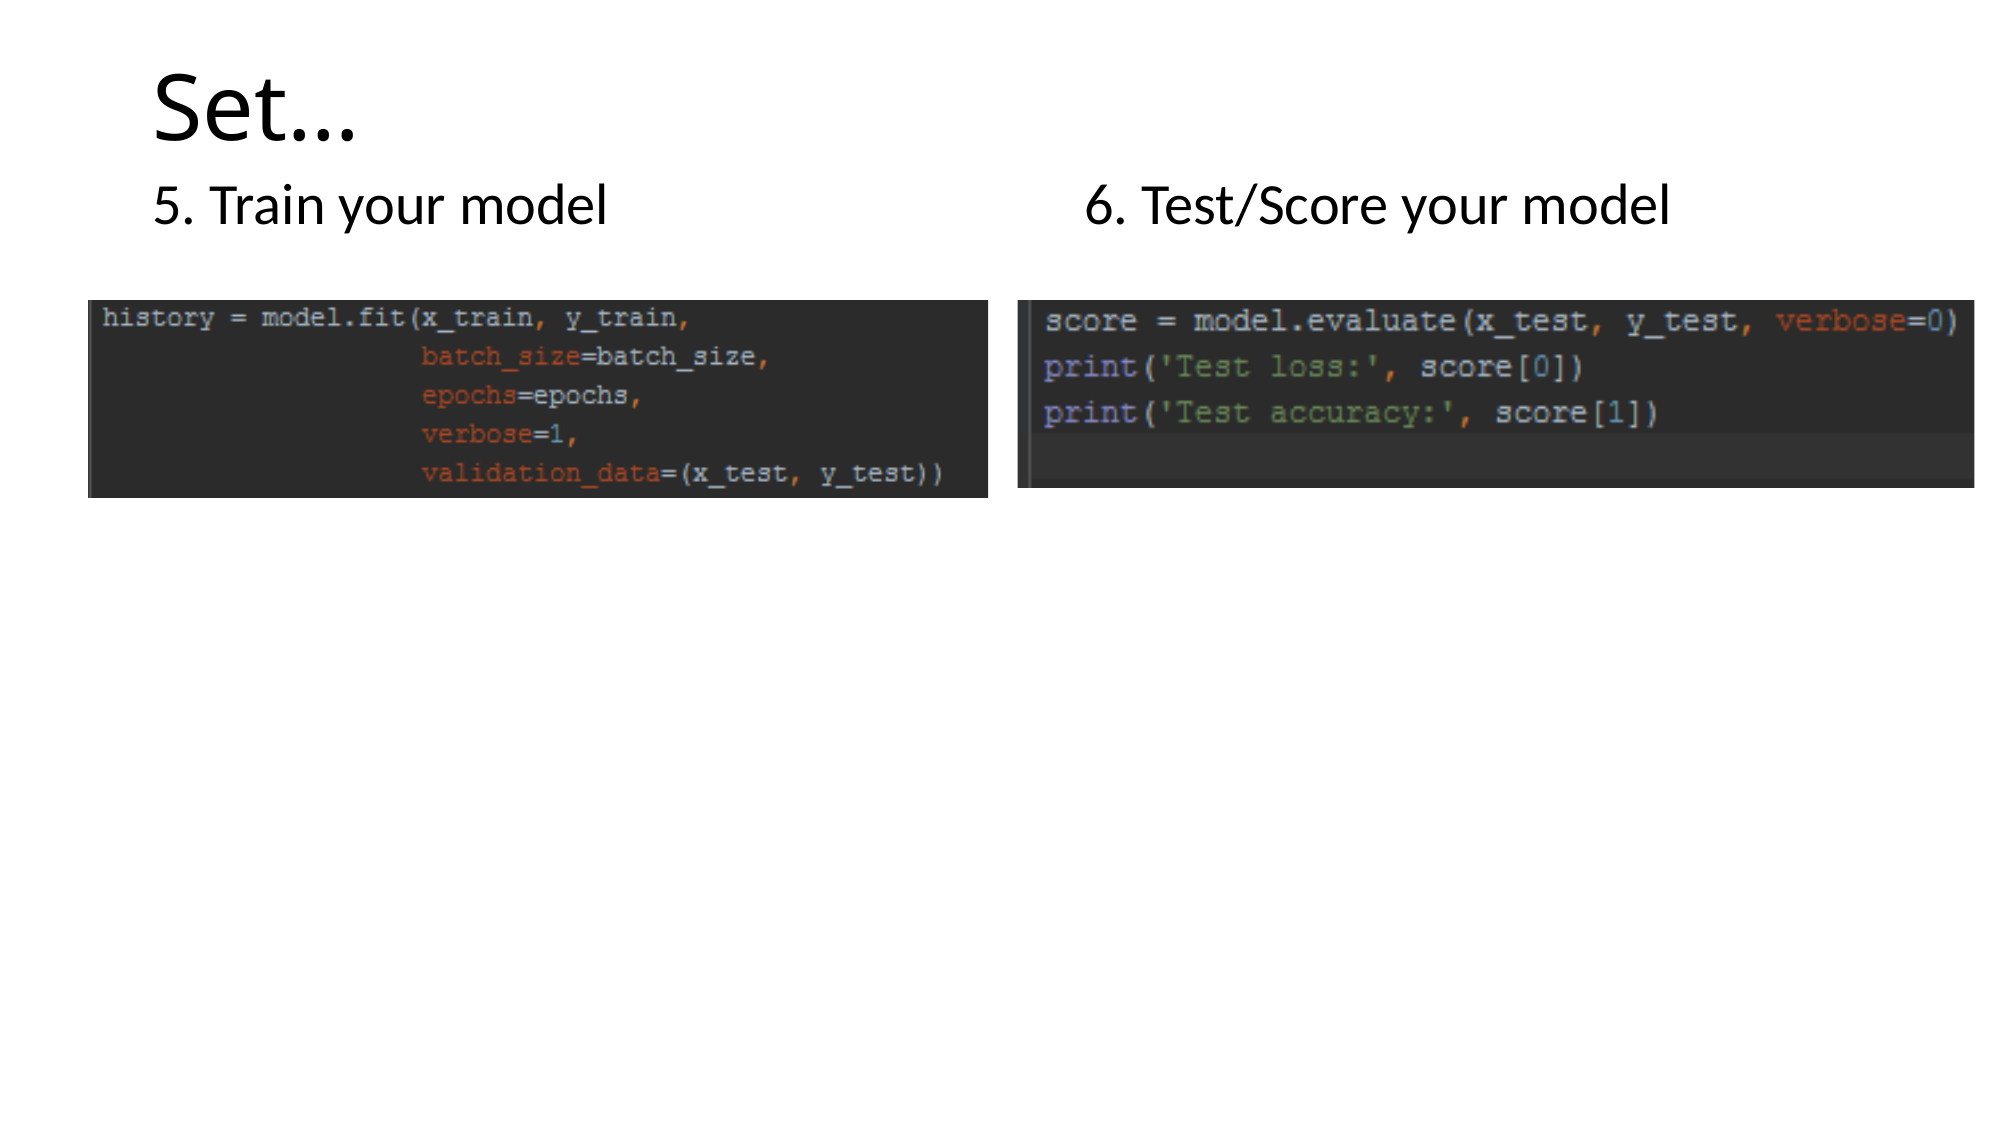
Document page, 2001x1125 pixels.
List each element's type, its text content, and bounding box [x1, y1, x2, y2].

picture [1017, 299, 1975, 488]
picture [88, 299, 989, 498]
text_box 6. Test/Score your model [1069, 167, 1694, 246]
list 5. Train your model [137, 167, 689, 270]
title Set… [137, 1, 1863, 219]
